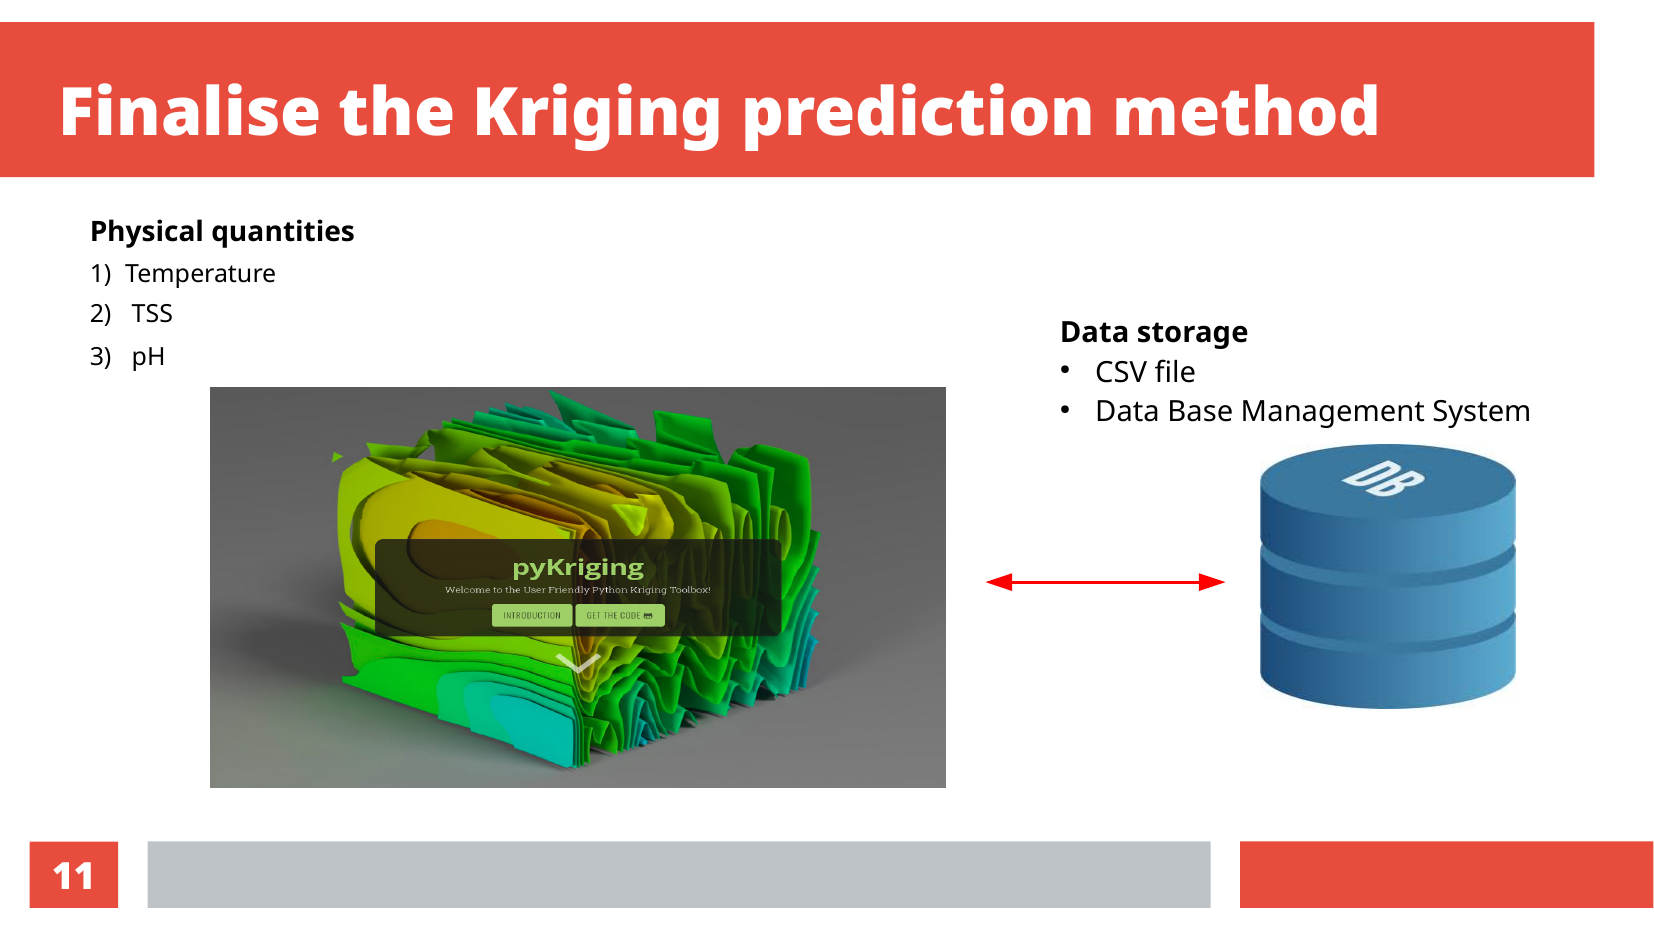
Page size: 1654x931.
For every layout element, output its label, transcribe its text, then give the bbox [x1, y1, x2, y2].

text_box Physical quantities Temperature TSS pH [75, 203, 556, 361]
picture [1260, 444, 1516, 709]
title Finalise the Kriging prediction method [59, 44, 1595, 156]
text_box Data storage CSV file Data Base Management System [1045, 303, 1621, 422]
picture [210, 387, 946, 788]
